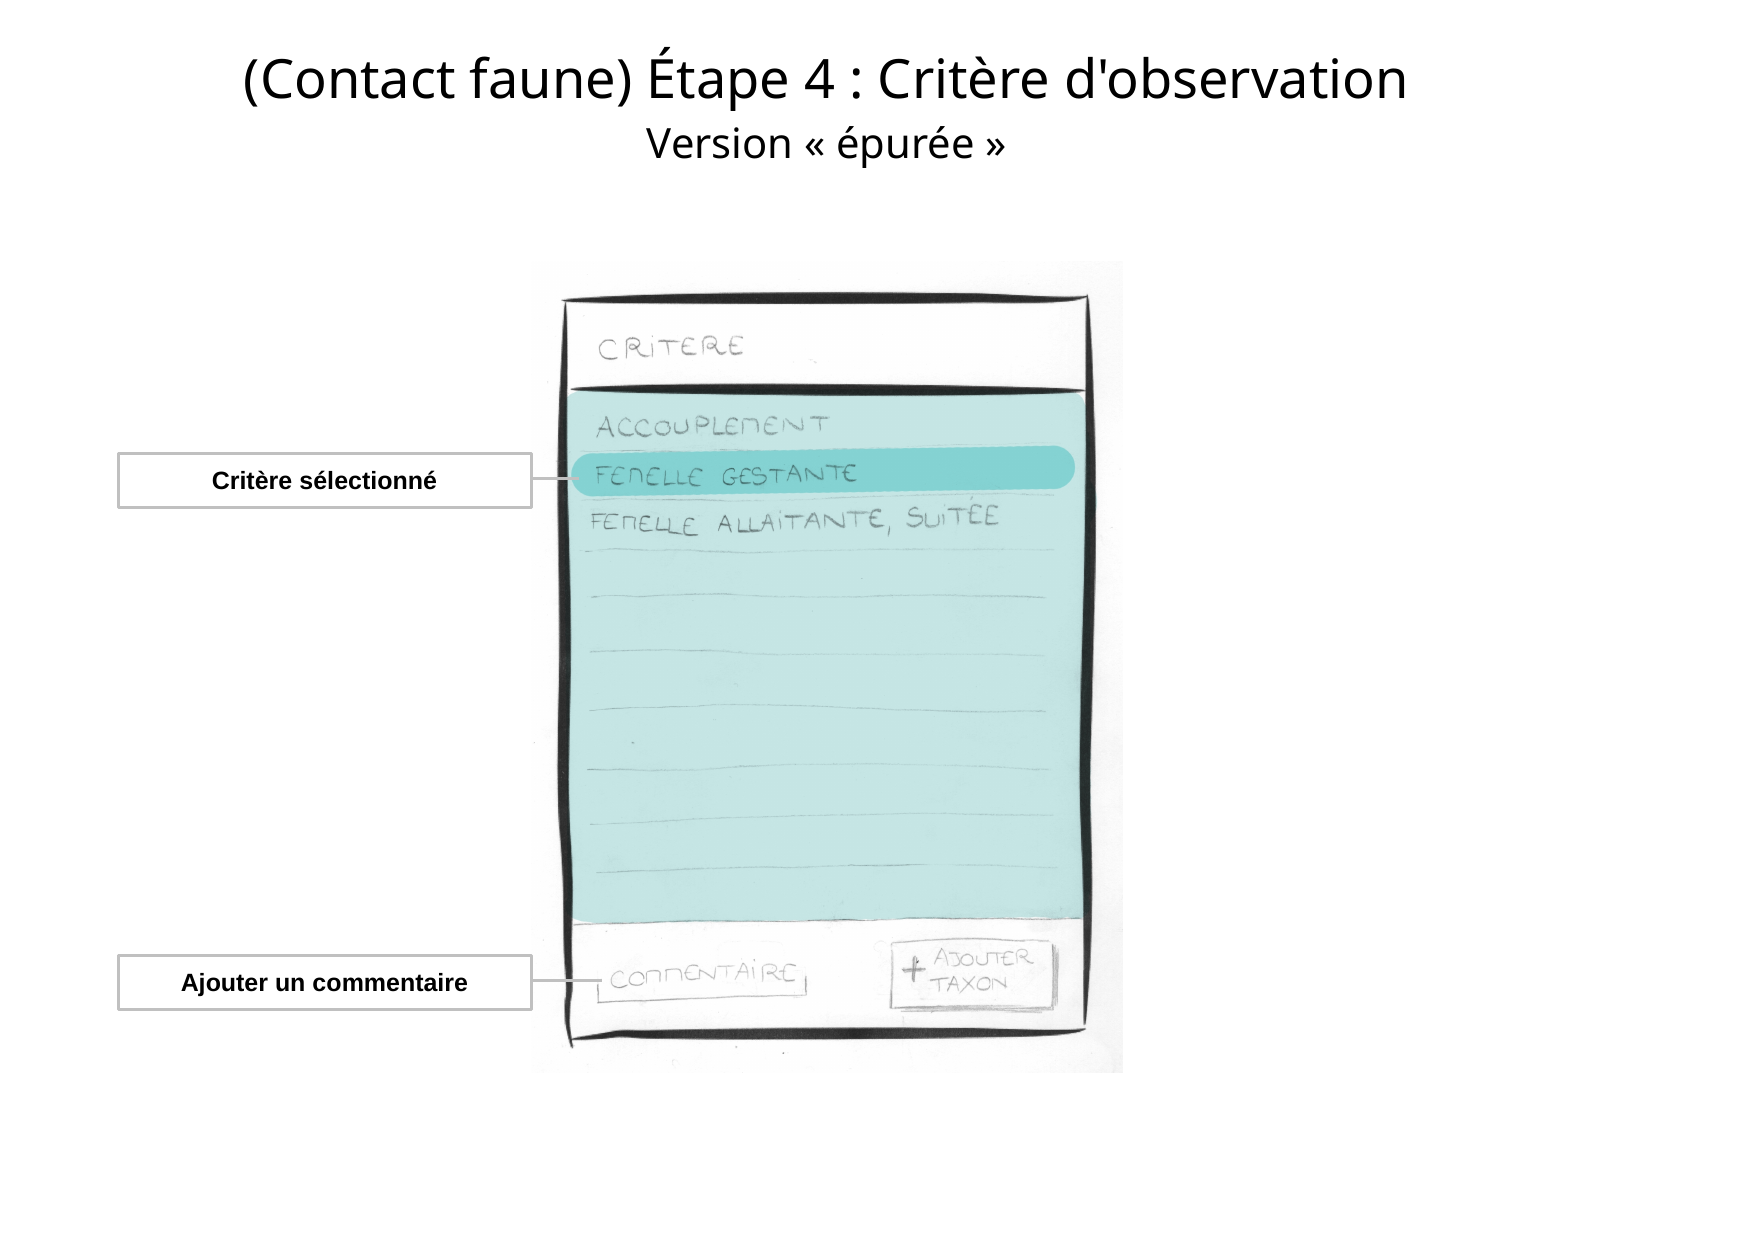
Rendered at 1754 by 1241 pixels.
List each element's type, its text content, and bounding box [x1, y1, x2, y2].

picture [531, 261, 1123, 1073]
list Ajouter un commentaire [118, 955, 532, 1010]
title (Contact faune) Étape 4 : Critère d'observation Version « épurée » [0, 2, 1654, 210]
list Critère sélectionné [118, 453, 532, 508]
